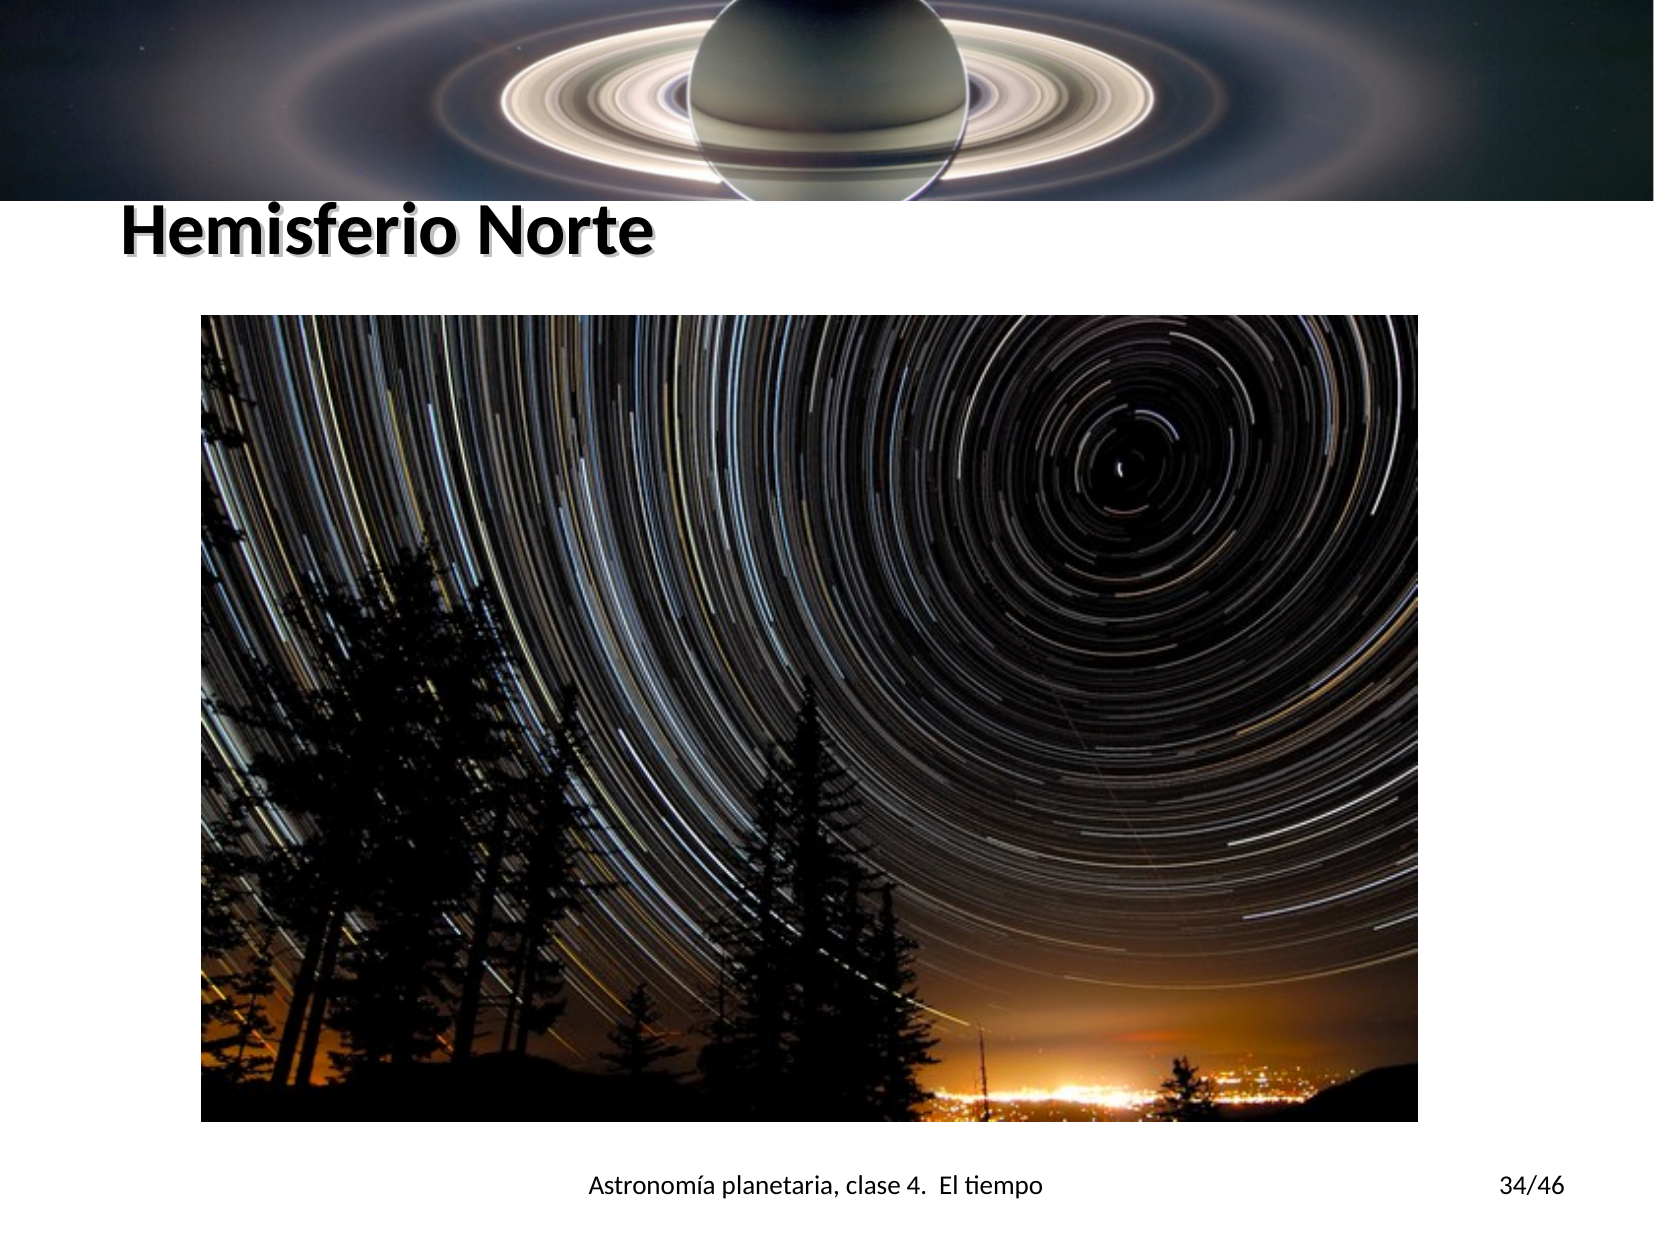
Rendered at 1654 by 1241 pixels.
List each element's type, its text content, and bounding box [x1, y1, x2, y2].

picture [201, 315, 1418, 1123]
title Hemisferio Norte [119, 131, 1609, 339]
picture [0, 0, 1654, 201]
